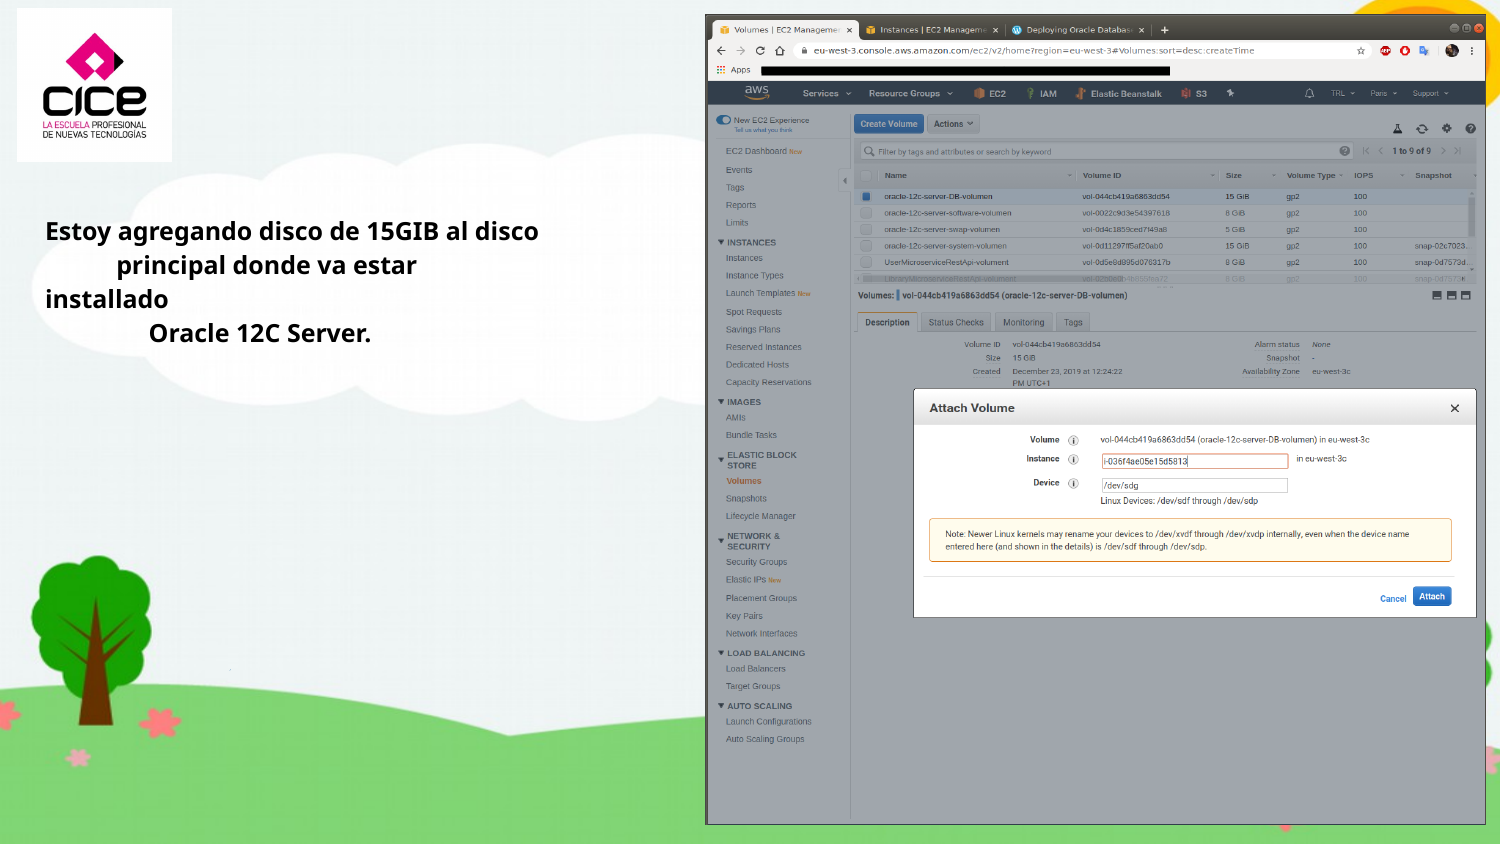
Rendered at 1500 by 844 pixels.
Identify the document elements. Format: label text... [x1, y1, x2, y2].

picture [0, 0, 1500, 844]
title Estoy agregando disco de 15GIB al disco principal donde va estar installado Oracle 12C Server. [45, 240, 541, 323]
